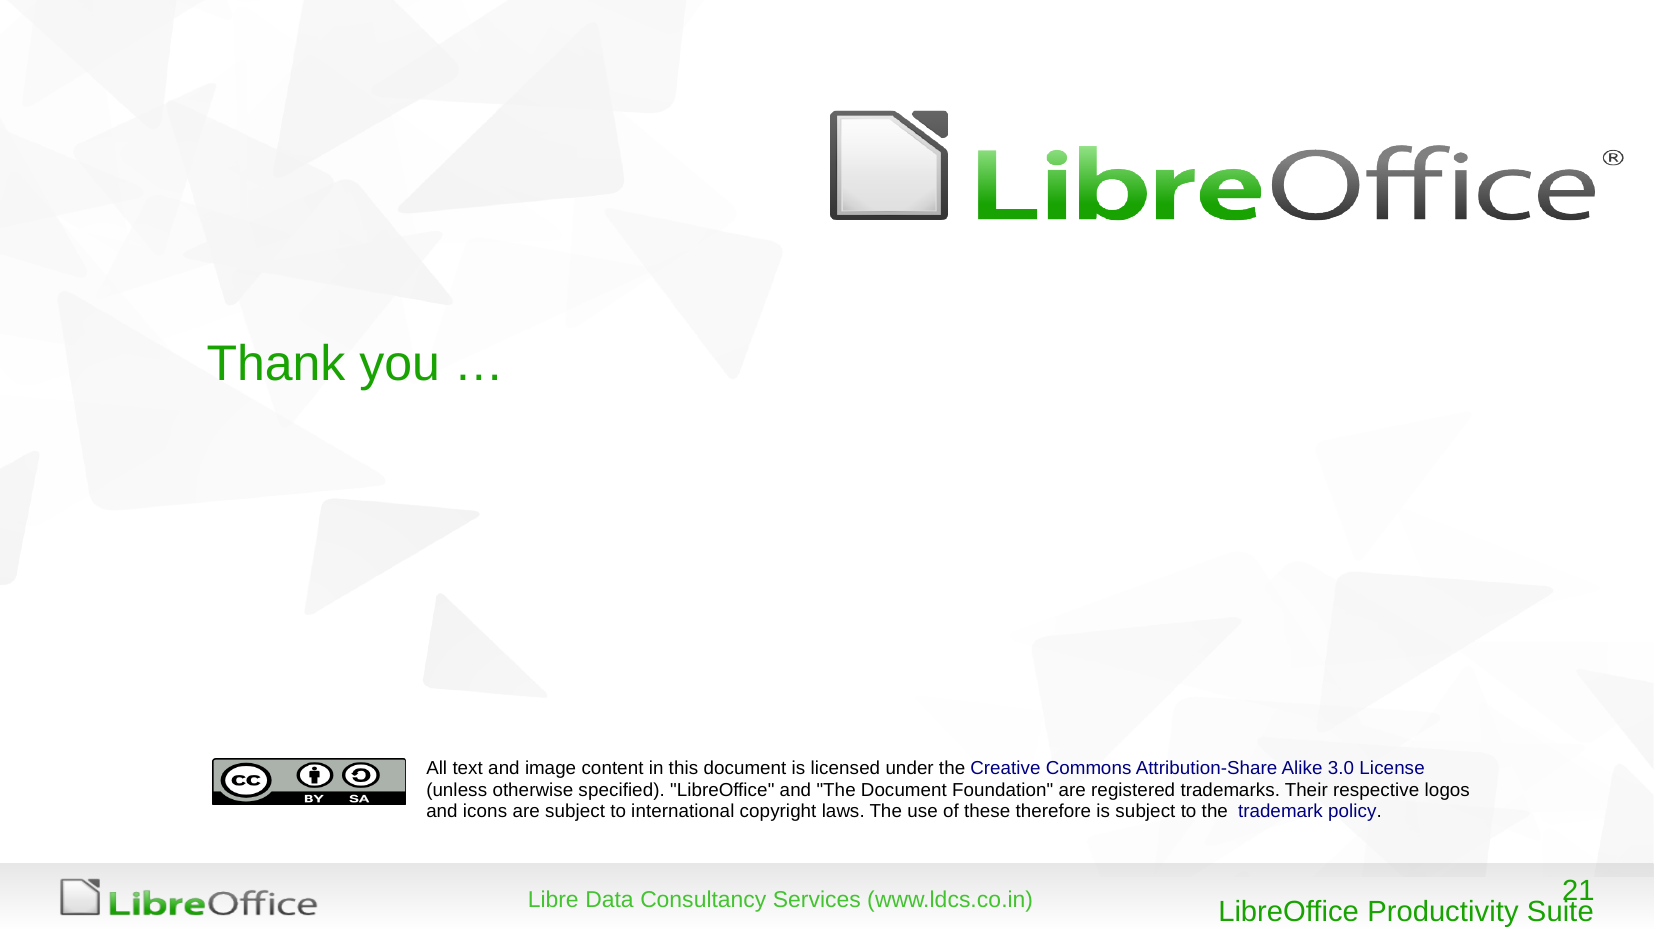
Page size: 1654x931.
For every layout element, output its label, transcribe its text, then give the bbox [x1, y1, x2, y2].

picture [212, 758, 406, 805]
table_header Libre Data Consultancy Services (www.ldcs.co.in) [513, 879, 1060, 931]
title Thank you … [206, 296, 1477, 430]
picture [915, 411, 1654, 877]
picture [41, 864, 337, 930]
picture [0, 0, 1654, 698]
